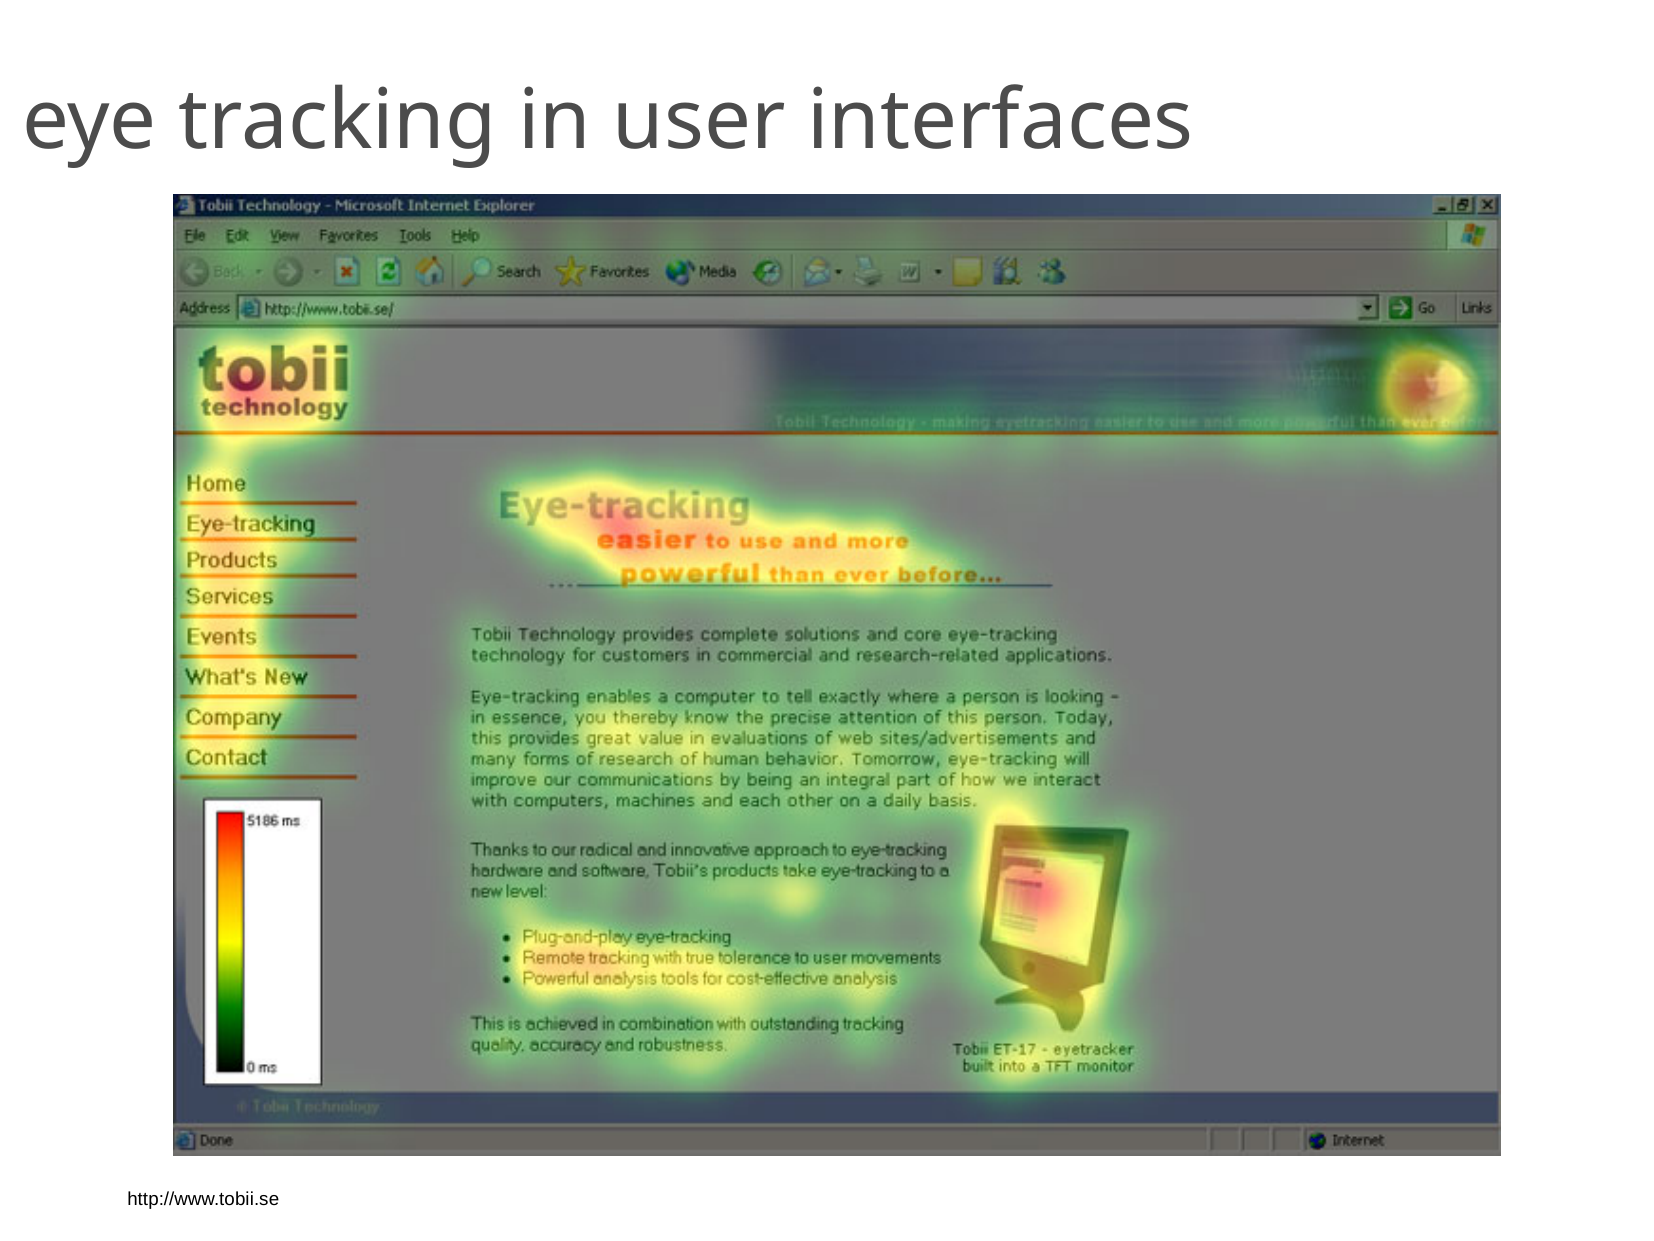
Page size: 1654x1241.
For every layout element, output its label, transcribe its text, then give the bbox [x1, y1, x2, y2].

title eye tracking in user interfaces [22, 19, 1654, 213]
text_box http://www.tobii.se [112, 1180, 318, 1219]
picture [173, 194, 1501, 1156]
